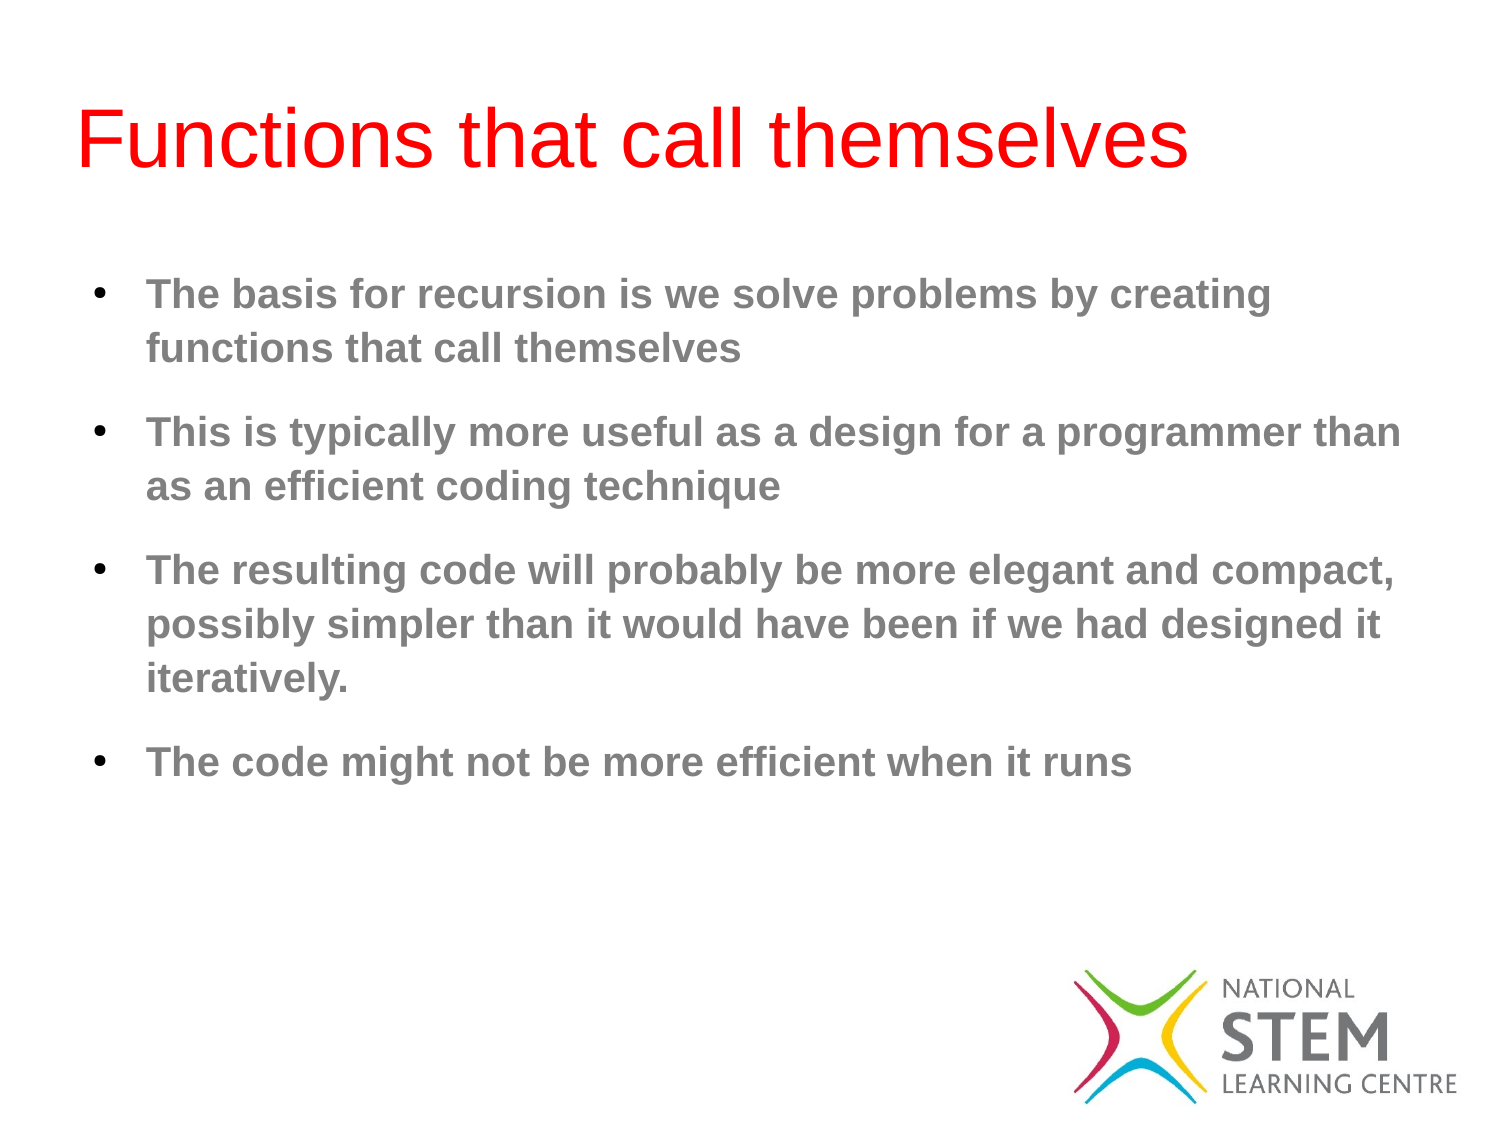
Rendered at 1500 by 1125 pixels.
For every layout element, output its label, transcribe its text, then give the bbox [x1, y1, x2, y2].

title Functions that call themselves [75, 44, 1425, 233]
picture [1057, 953, 1472, 1120]
list The basis for recursion is we solve problems by creating functions that call themselves This is typically more useful as a design for a programmer than as an efficient coding technique The resulting code will probably be more elegant and compact, possibly simpler than it would have been if we had designed it iteratively. The code might not be more efficient when it runs [75, 263, 1425, 916]
